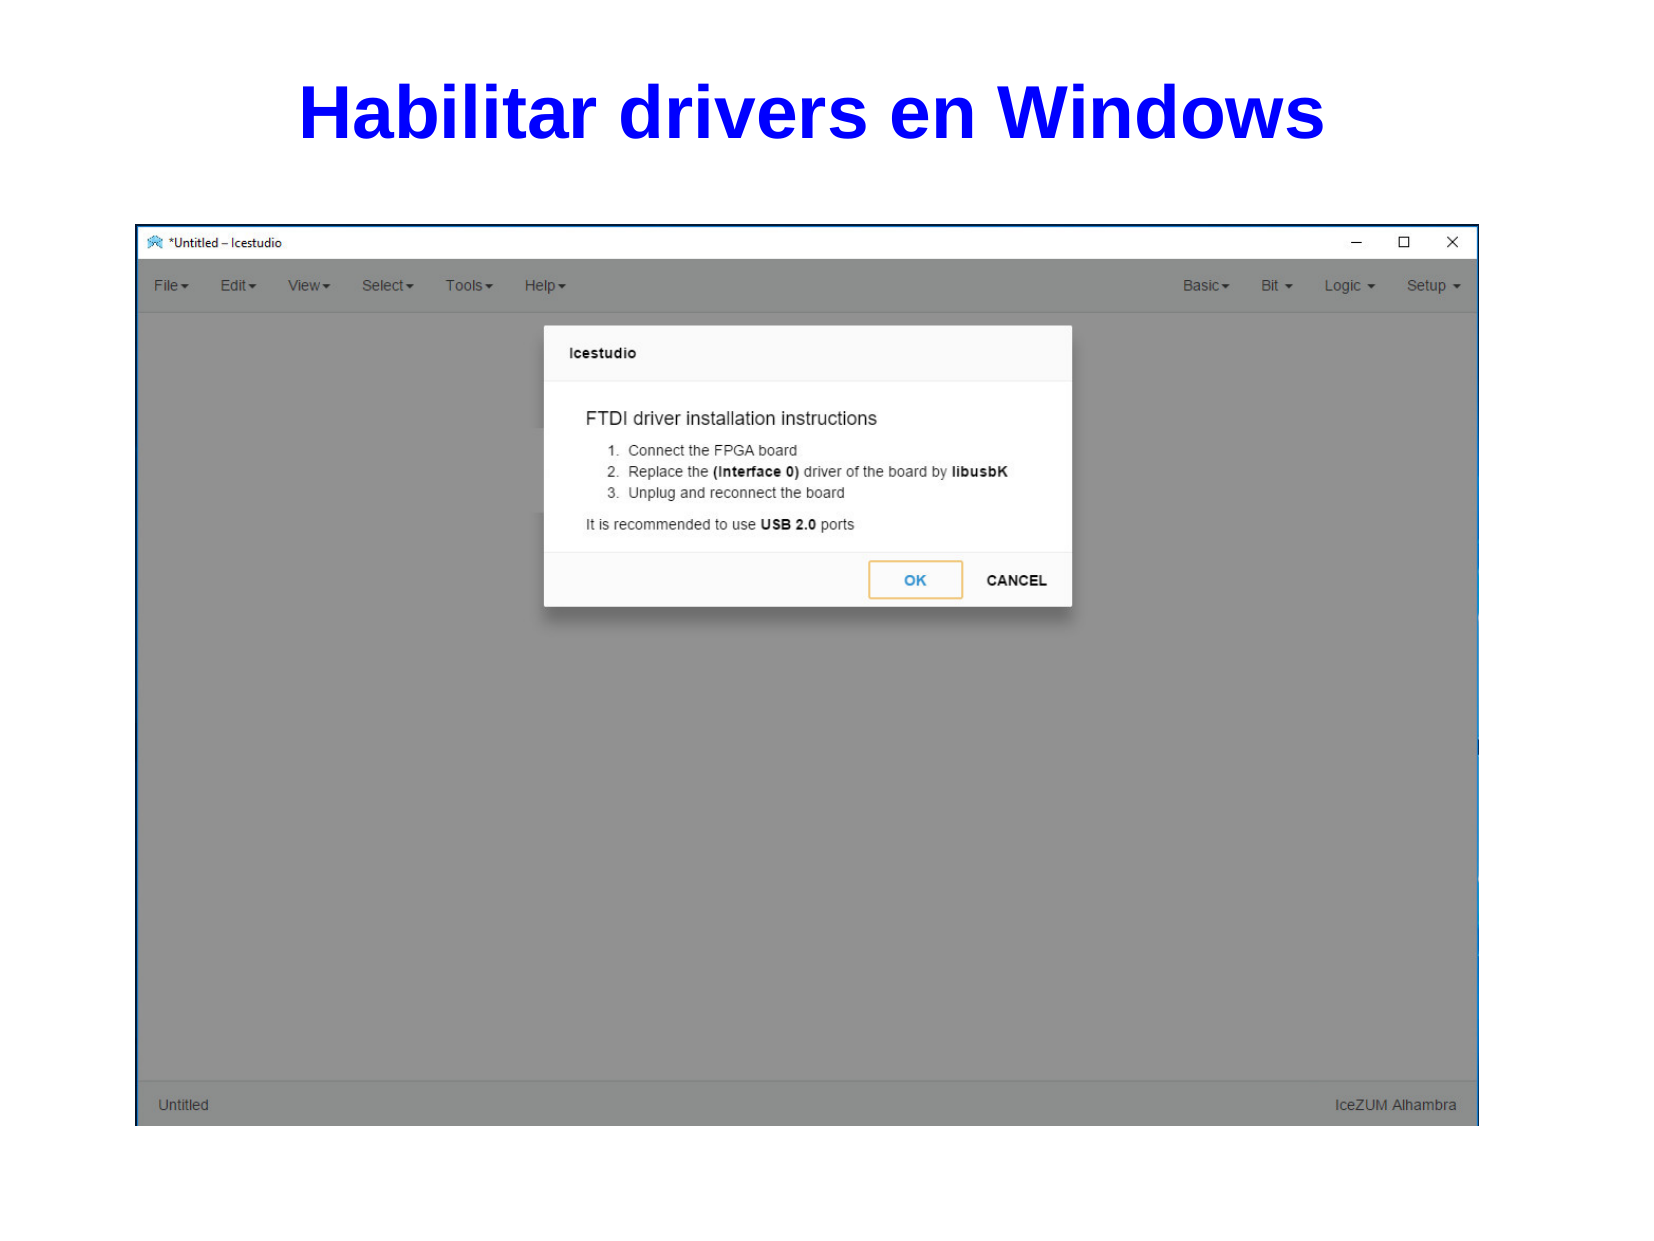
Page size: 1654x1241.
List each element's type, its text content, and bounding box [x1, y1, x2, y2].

picture [135, 224, 1479, 1127]
text_box Habilitar drivers en Windows [64, 60, 1561, 166]
